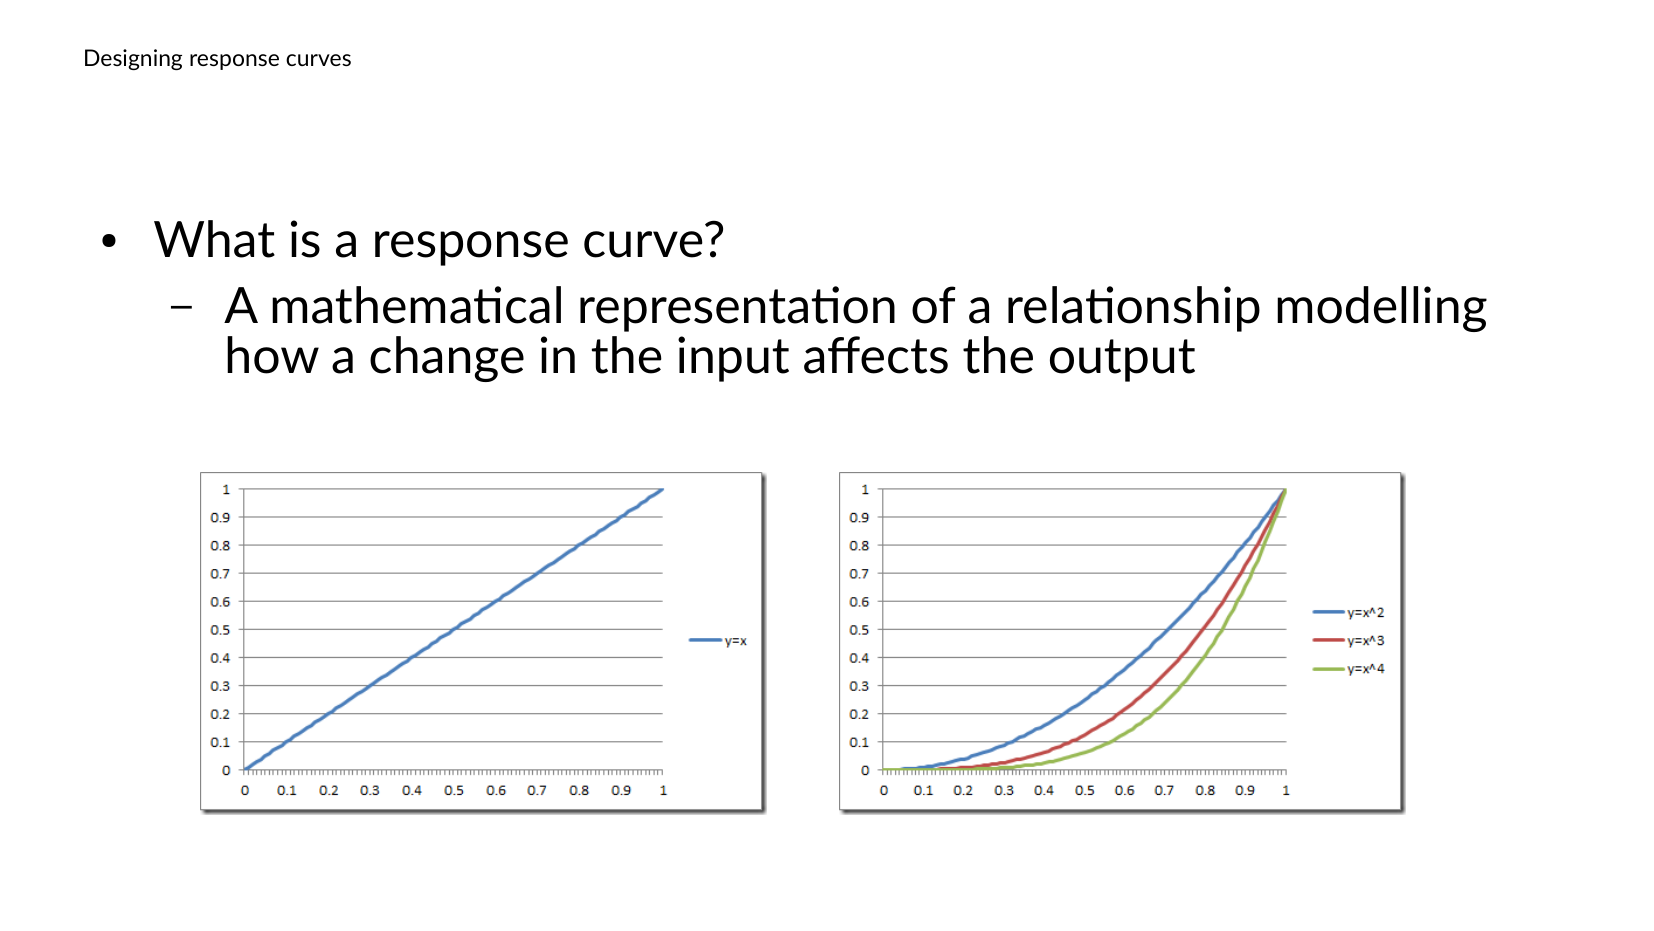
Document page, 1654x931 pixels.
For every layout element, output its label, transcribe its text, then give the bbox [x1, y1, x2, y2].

list What is a response curve? A mathematical representation of a relationship modelling how a change in the input affects the output [82, 217, 1571, 839]
title Designing response curves [83, 0, 1571, 119]
picture [200, 472, 767, 815]
picture [839, 472, 1406, 815]
